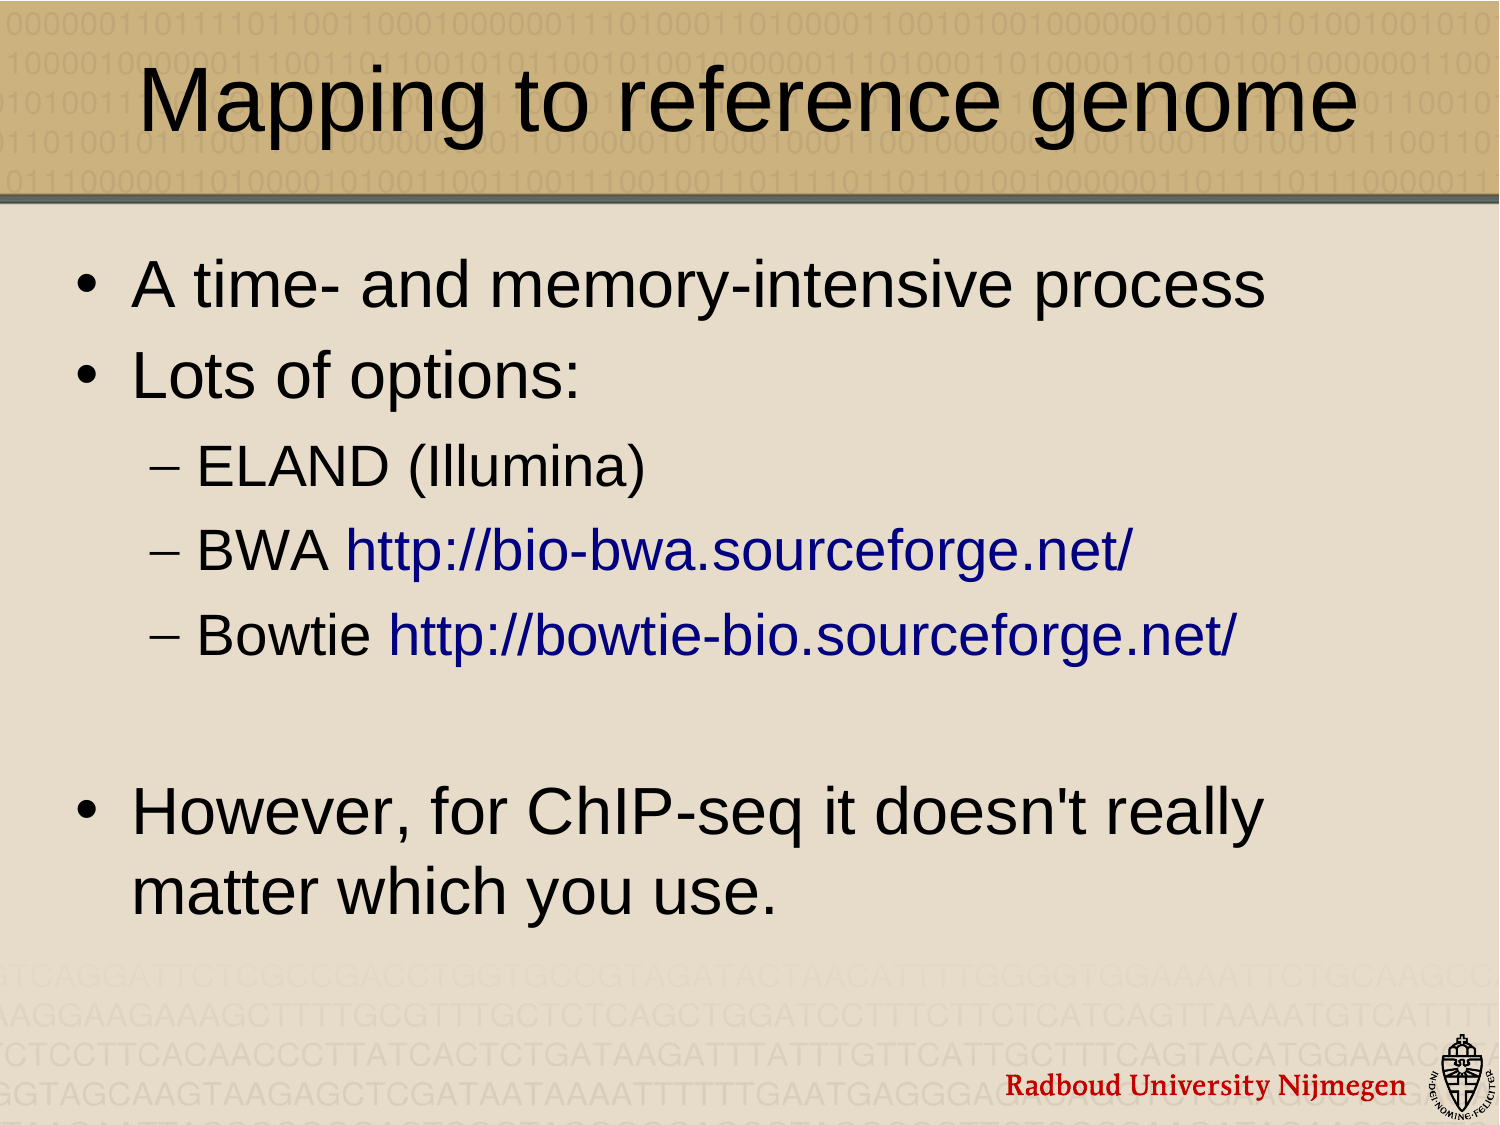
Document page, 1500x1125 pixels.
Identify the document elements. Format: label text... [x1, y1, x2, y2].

picture [0, 1, 1500, 1125]
title Mapping to reference genome [75, 17, 1426, 179]
list A time- and memory-intensive process Lots of options: ELAND (Illumina) BWA http://bio-bwa.sourceforge.net/ Bowtie http://bowtie-bio.sourceforge.net/ However, for ChIP-seq it doesn't really matter which you use. [75, 243, 1426, 1068]
